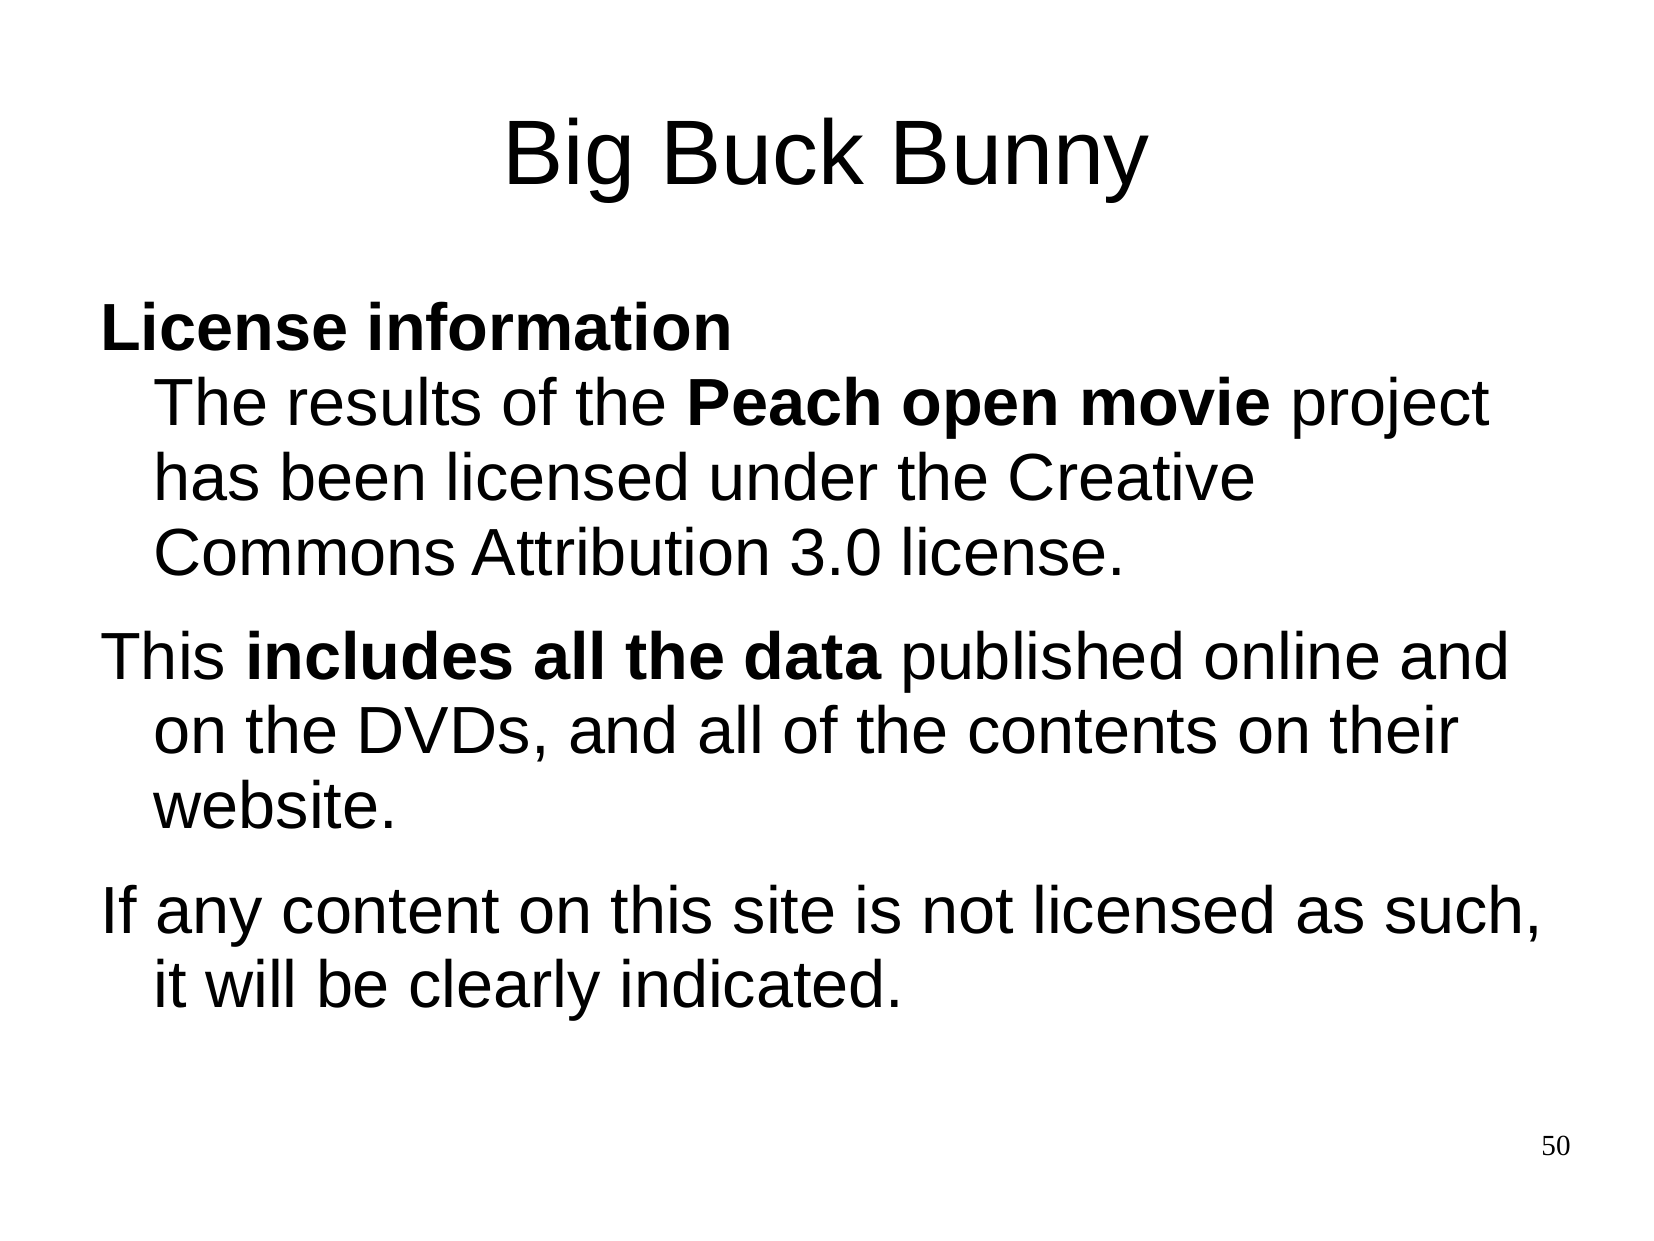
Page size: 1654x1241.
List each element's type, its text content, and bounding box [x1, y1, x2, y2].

title Big Buck Bunny [82, 49, 1571, 257]
list License information The results of the Peach open movie project has been licensed under the Creative Commons Attribution 3.0 license. This includes all the data published online and on the DVDs, and all of the contents on their website. If any content on this site is not licensed as such, it will be clearly indicated. [82, 290, 1571, 1094]
